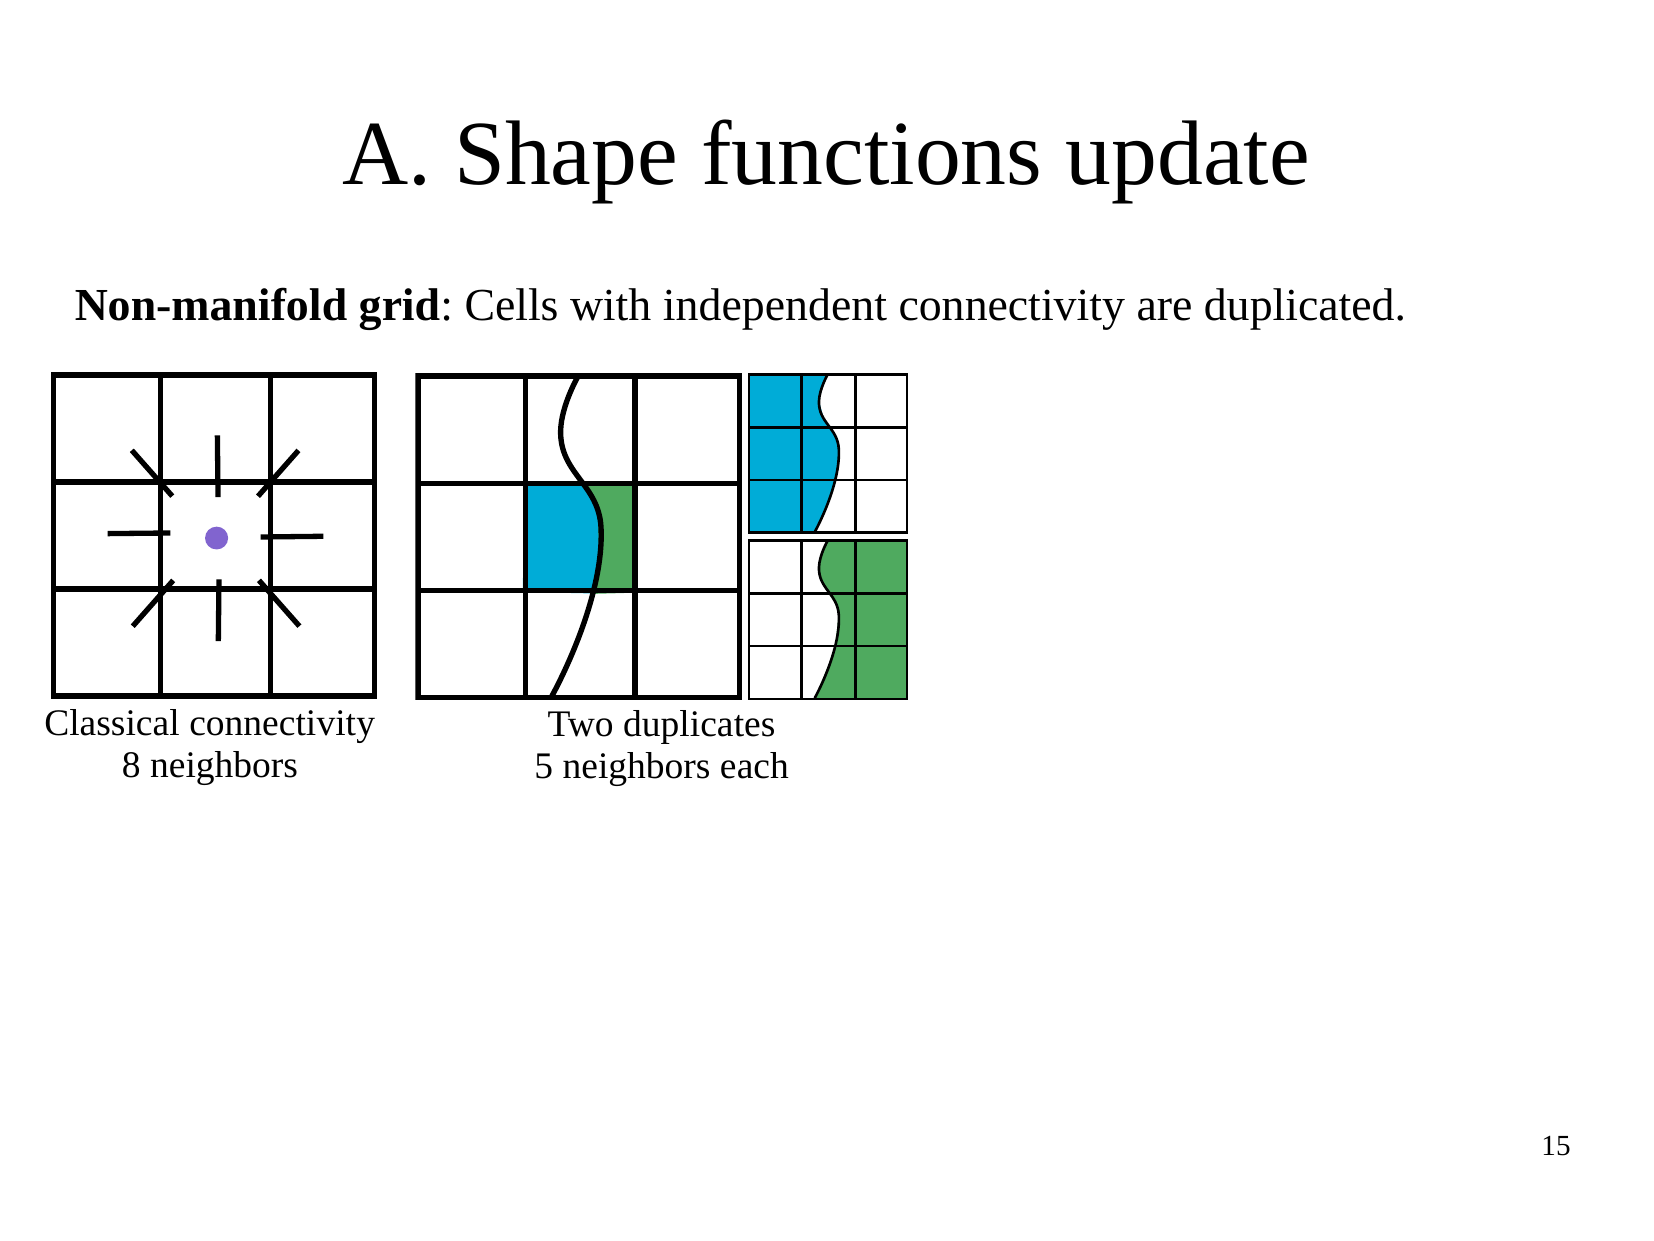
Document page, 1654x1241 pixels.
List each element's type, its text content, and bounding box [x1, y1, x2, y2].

text_box Classical connectivity 8 neighbors [29, 694, 399, 794]
text_box Two duplicates 5 neighbors each [519, 695, 805, 795]
picture [415, 373, 909, 701]
text_box Non-manifold grid: Cells with independent connectivity are duplicated. [60, 272, 1614, 339]
title A. Shape functions update [82, 49, 1571, 257]
picture [51, 372, 378, 694]
